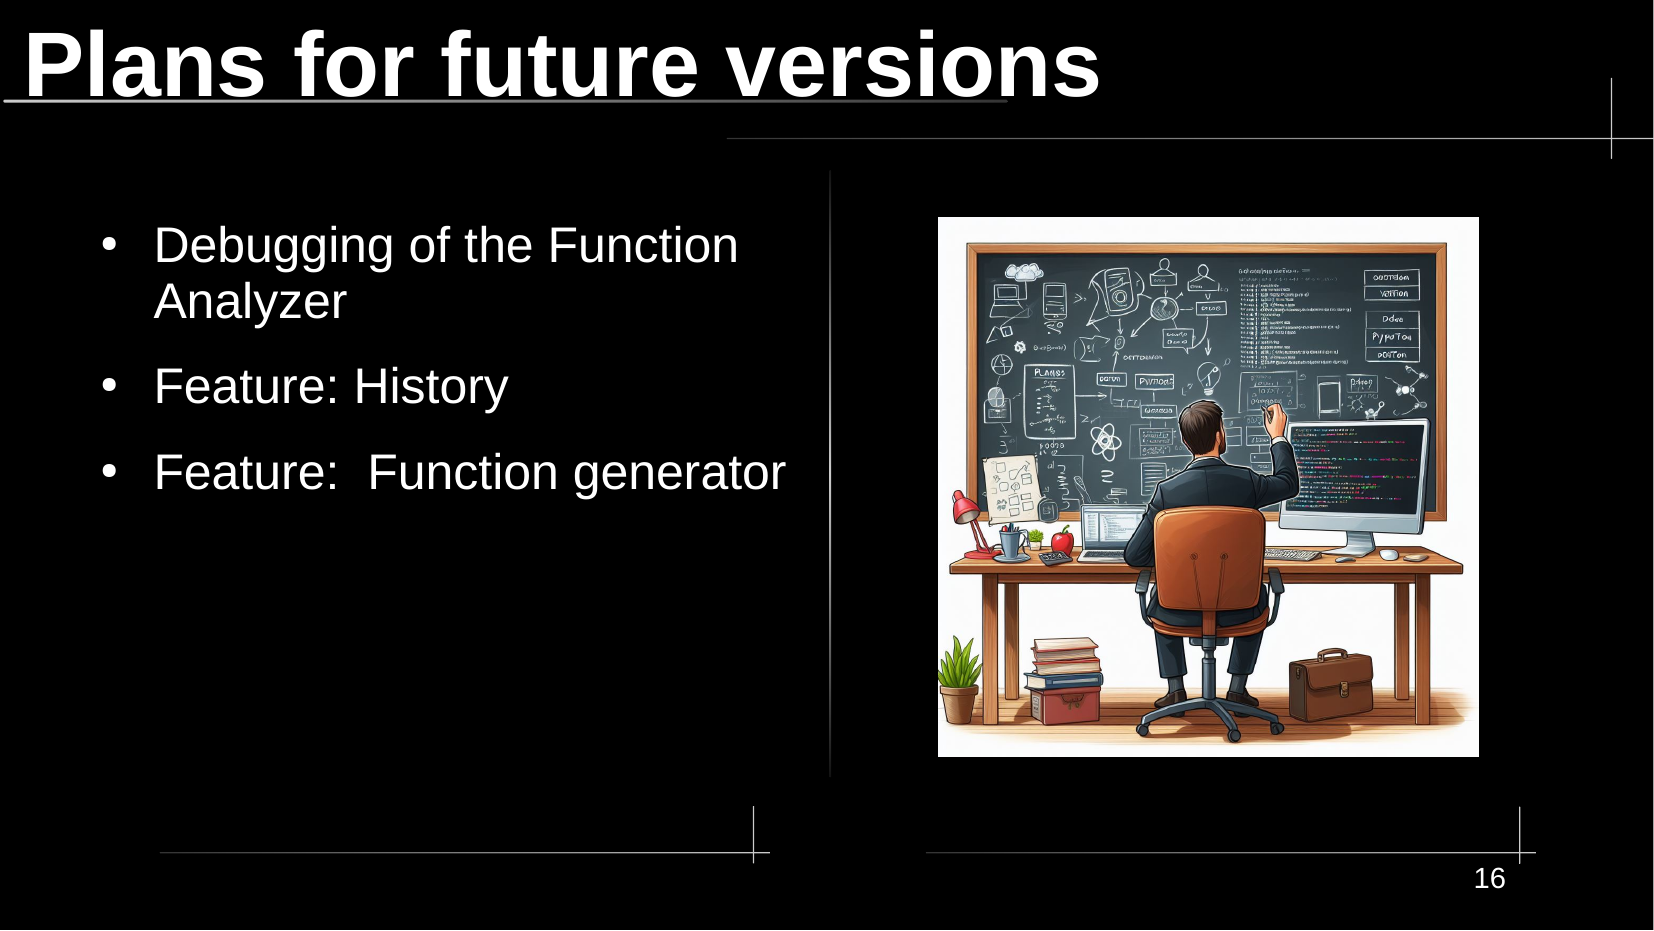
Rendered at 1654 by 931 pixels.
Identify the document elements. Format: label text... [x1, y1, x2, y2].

title Plans for future versions [23, 11, 1589, 119]
picture [938, 217, 1479, 758]
list Debugging of the Function Analyzer Feature: History Feature: Function generator [82, 217, 809, 758]
